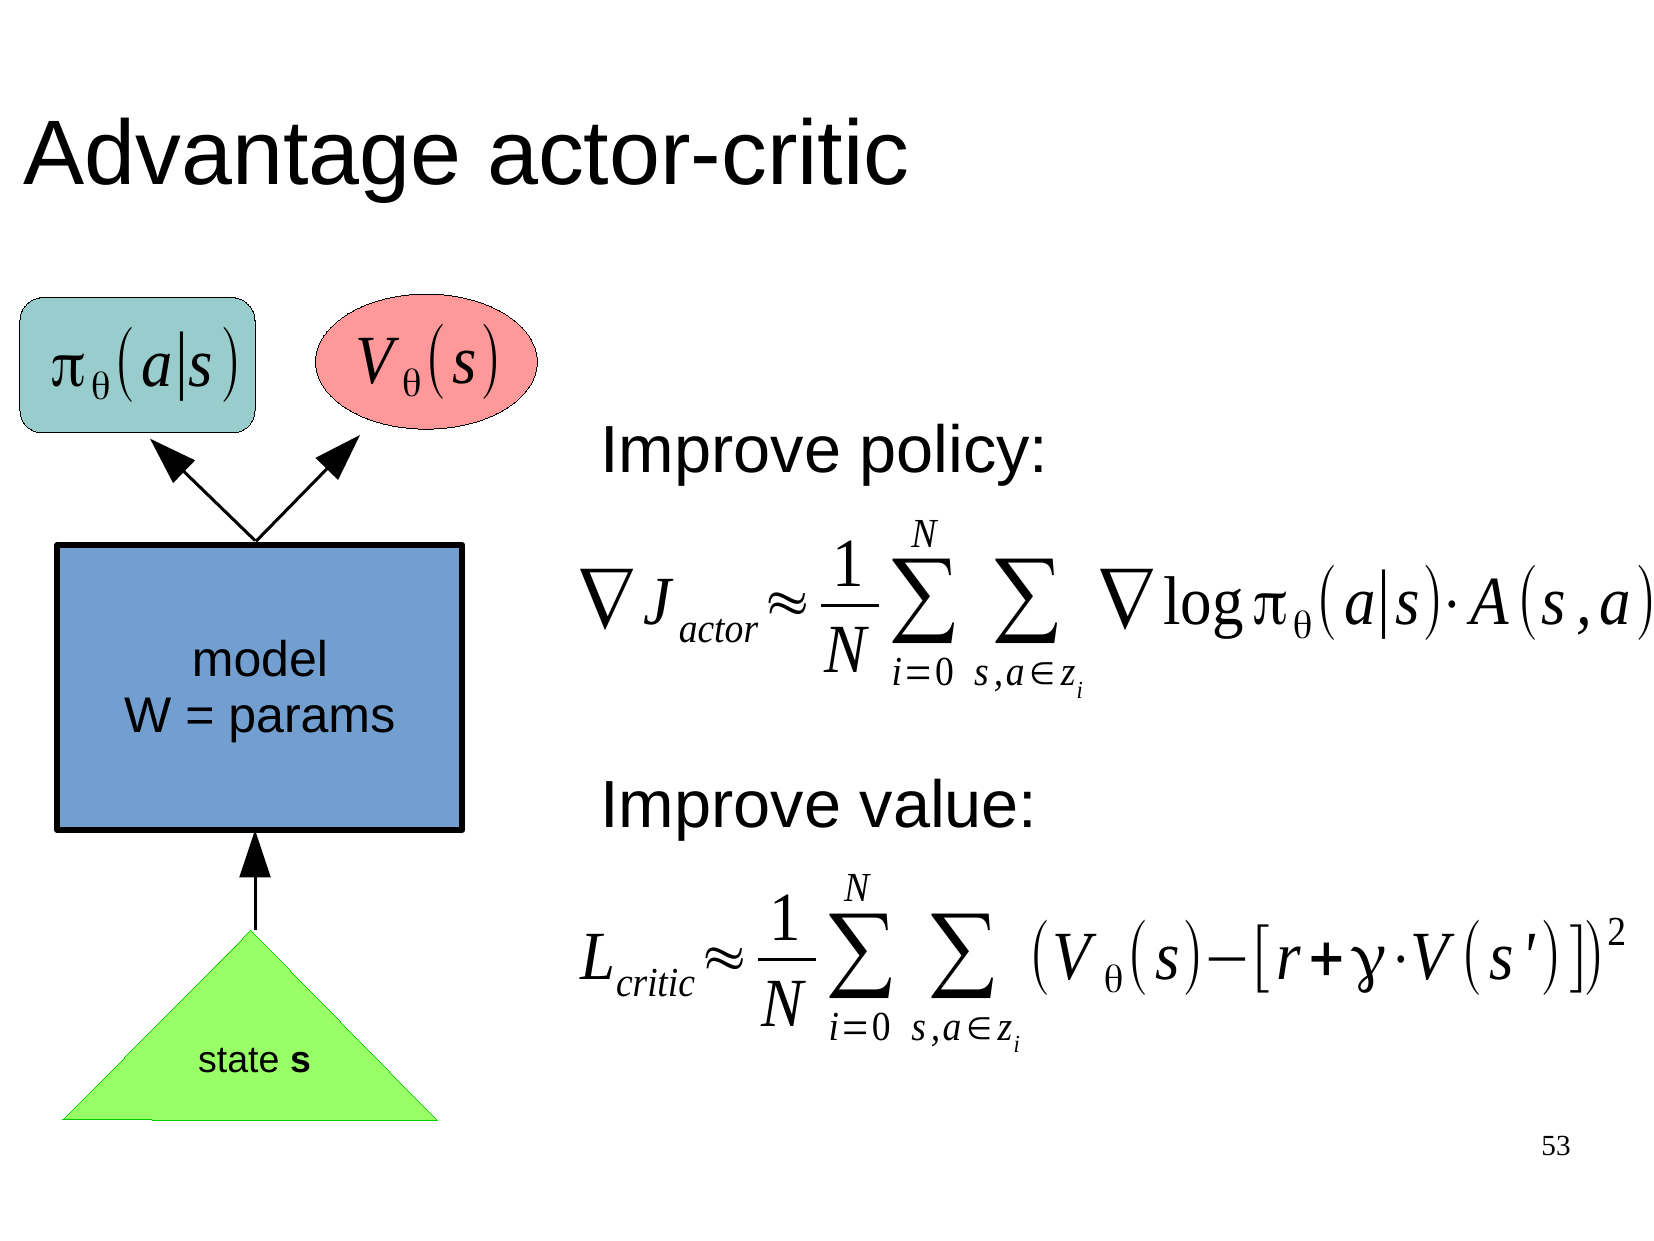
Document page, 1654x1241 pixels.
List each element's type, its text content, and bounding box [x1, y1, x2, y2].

chart [339, 318, 518, 402]
chart [560, 862, 1640, 1058]
text_box Improve value: [585, 759, 1055, 849]
chart [560, 508, 1654, 704]
text_box Improve policy: [585, 405, 1066, 495]
text_box [341, 294, 511, 318]
text_box [62, 930, 341, 1121]
text_box [19, 297, 256, 433]
title Advantage actor-critic [23, 49, 1512, 257]
text_box [518, 323, 538, 400]
text_box state s [165, 1021, 344, 1132]
text_box [315, 320, 516, 430]
text_box [344, 1025, 438, 1121]
text_box model W = params [57, 544, 463, 830]
chart [36, 322, 256, 406]
